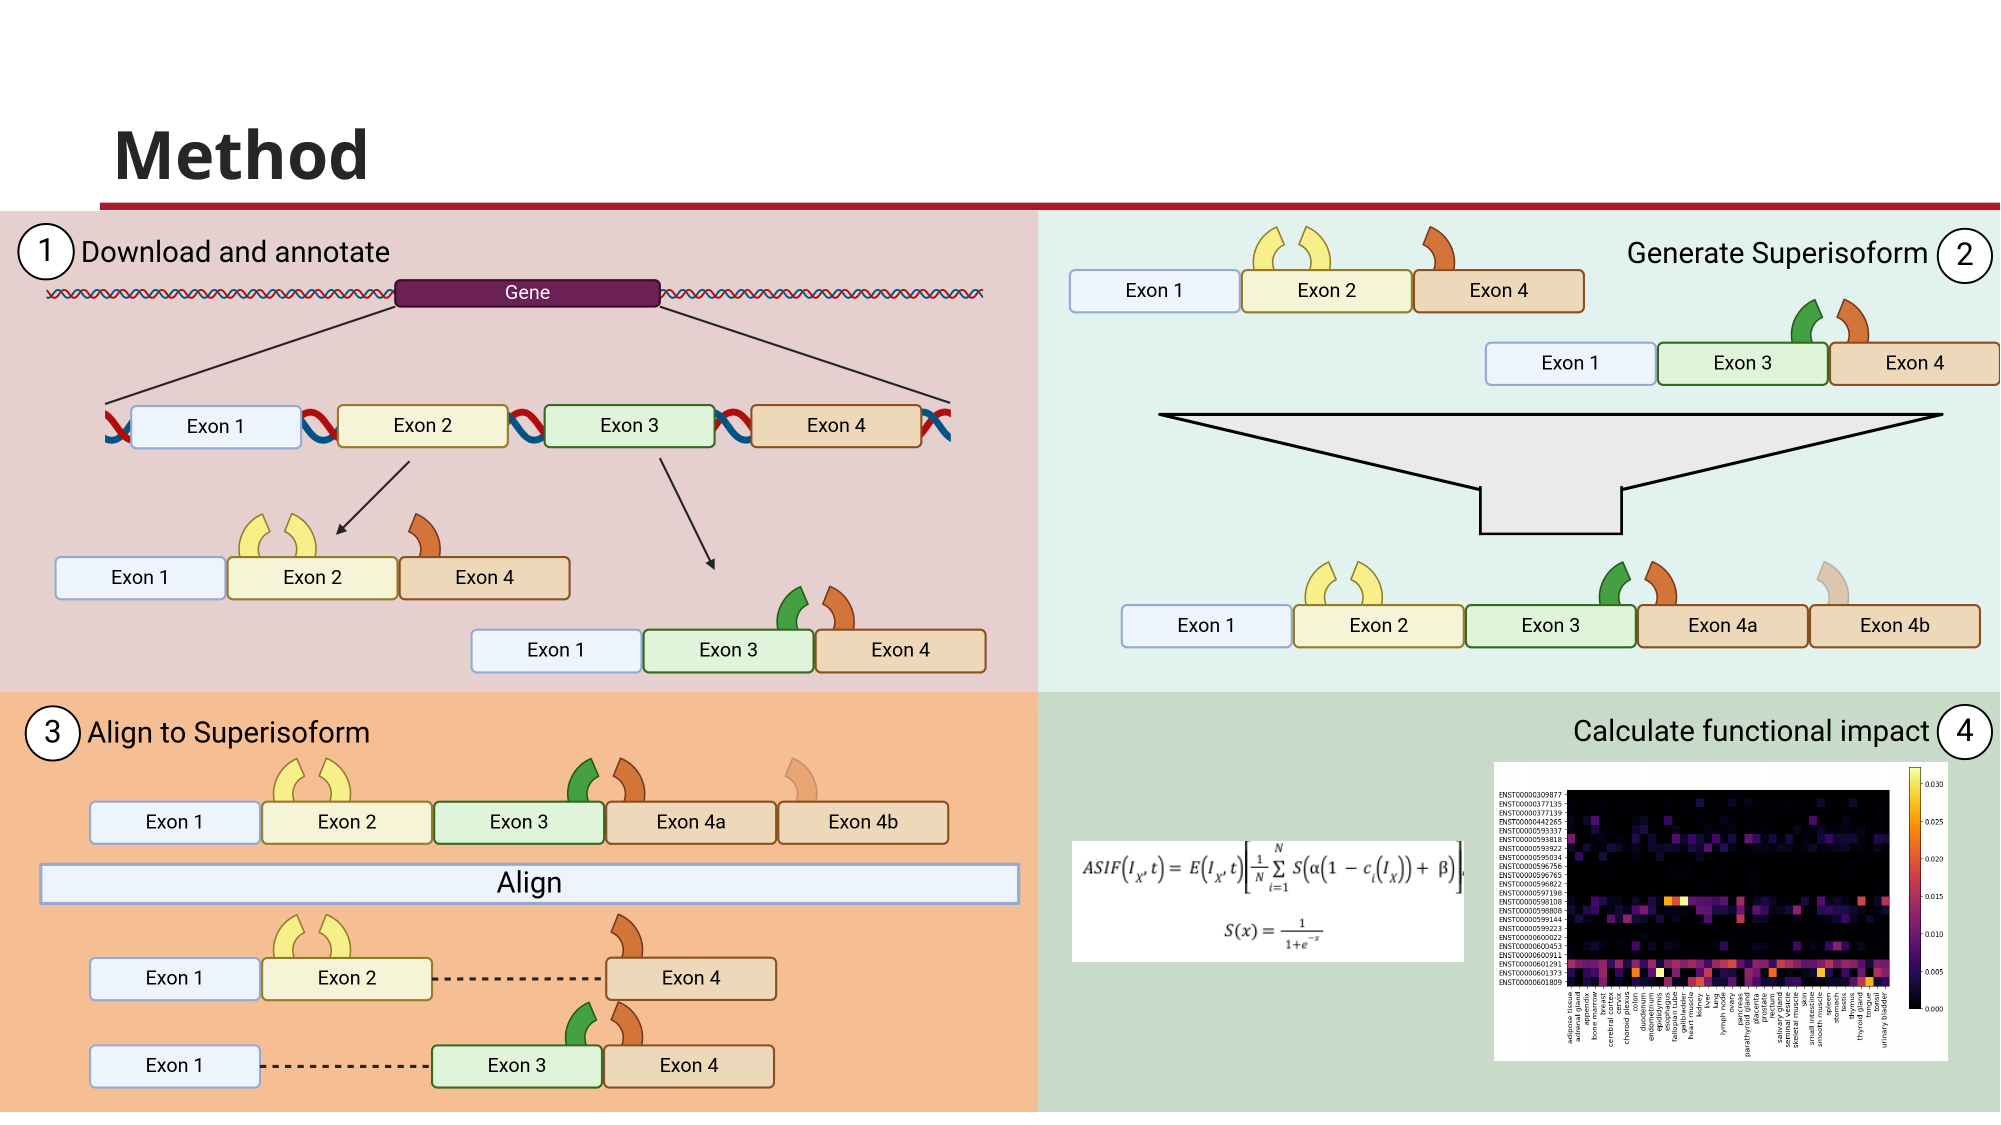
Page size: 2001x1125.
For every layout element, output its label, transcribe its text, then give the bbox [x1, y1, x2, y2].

title Method [112, 112, 1837, 190]
picture [0, 211, 2000, 1112]
